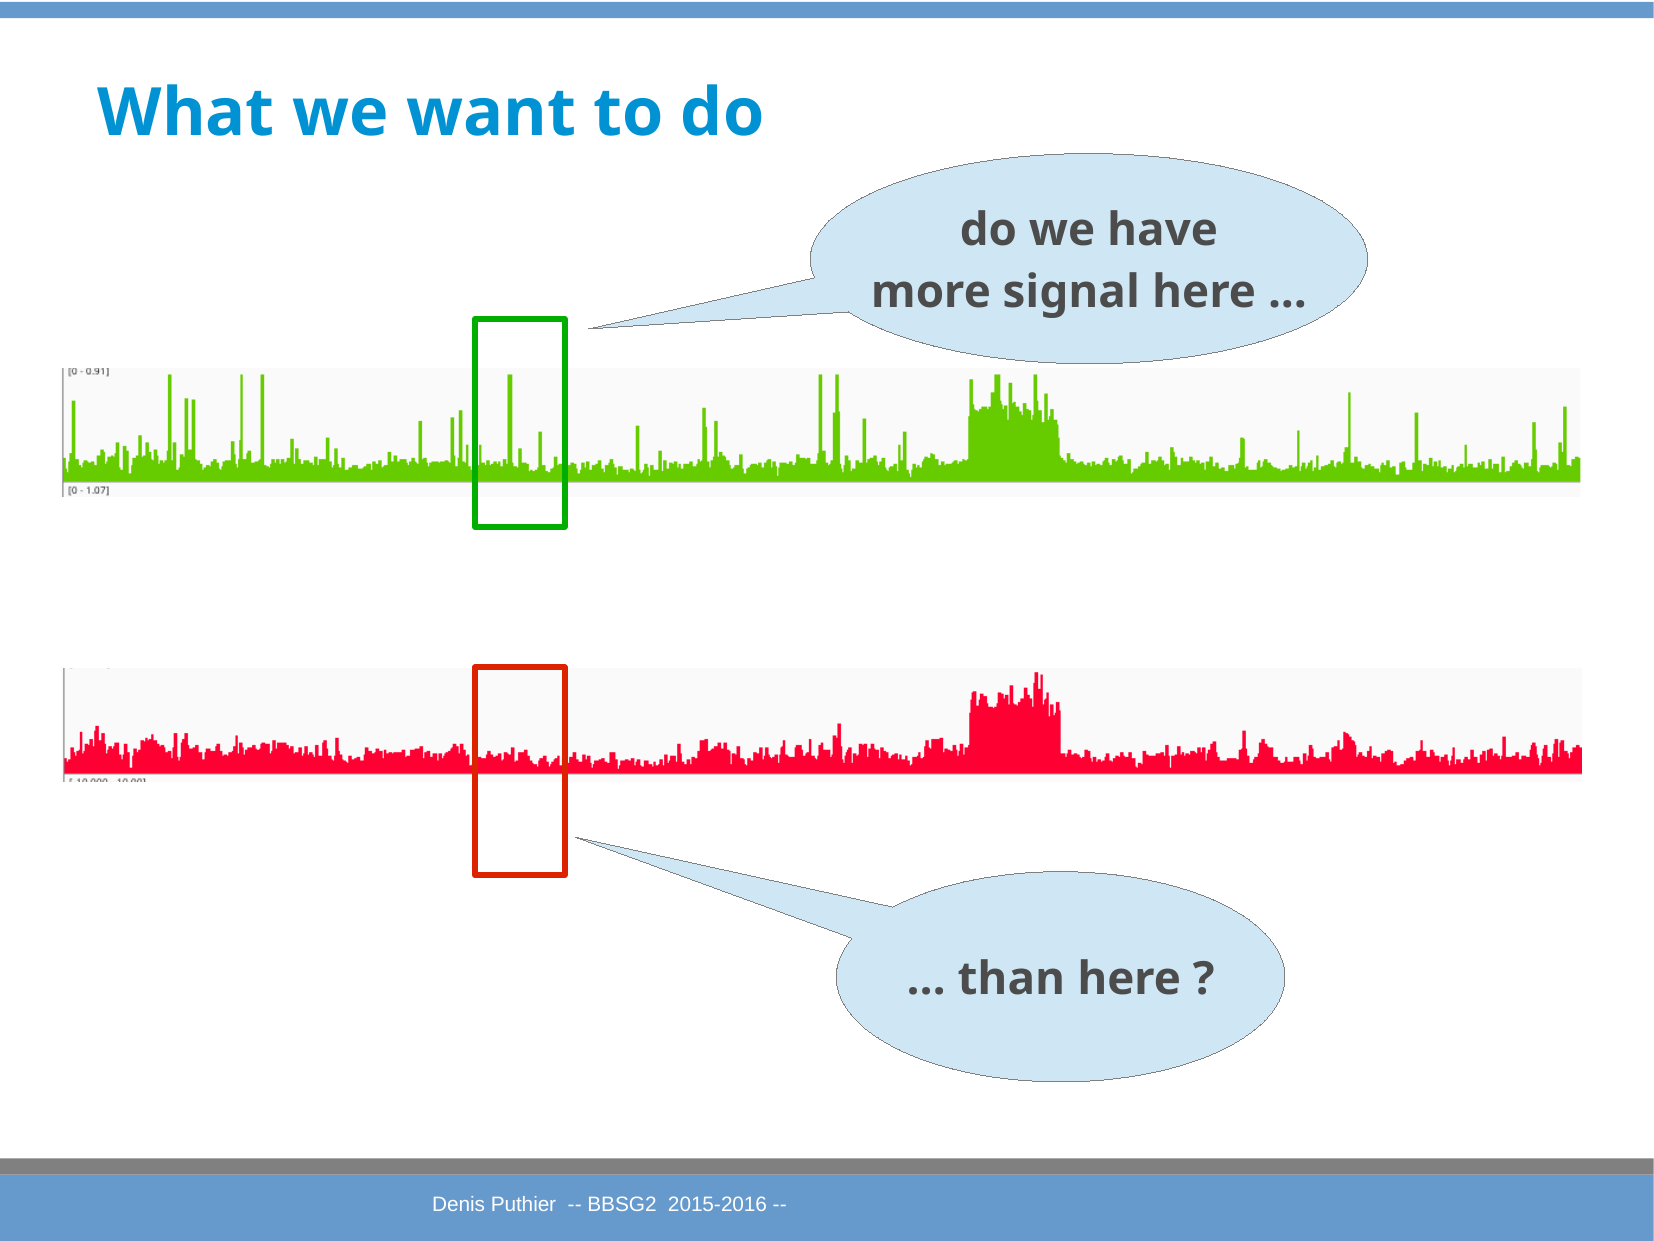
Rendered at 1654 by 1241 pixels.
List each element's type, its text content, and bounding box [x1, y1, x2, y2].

picture [568, 368, 1581, 497]
picture [478, 670, 562, 782]
text_box do we have more signal here ... [588, 153, 1368, 364]
picture [568, 668, 1590, 782]
picture [478, 368, 562, 497]
picture [61, 668, 472, 782]
title What we want to do [82, 61, 1571, 168]
text_box … than here ? [575, 837, 1285, 1082]
picture [60, 368, 472, 497]
